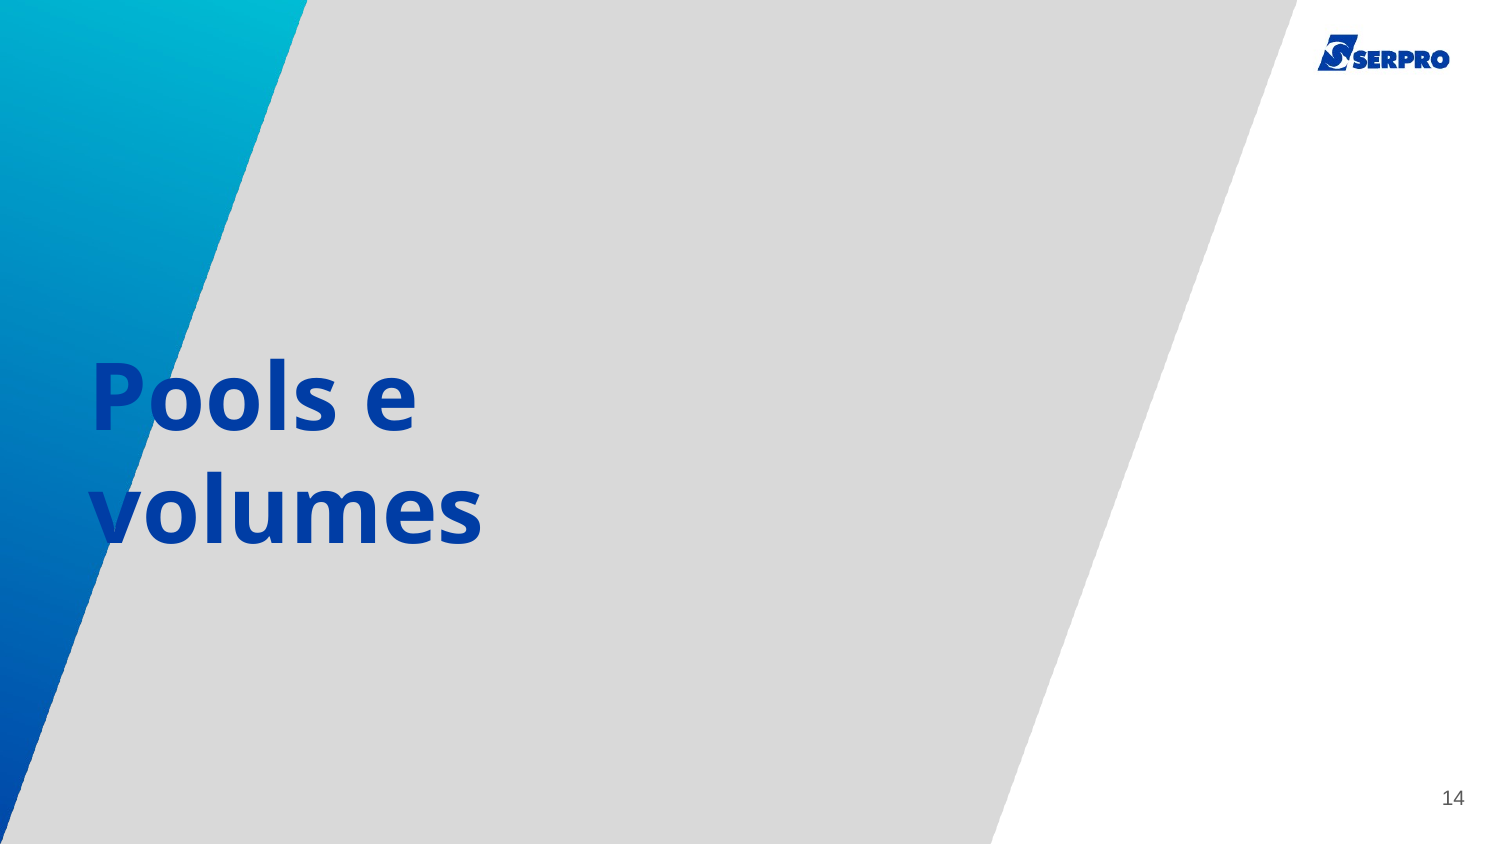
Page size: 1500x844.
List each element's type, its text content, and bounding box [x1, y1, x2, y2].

text_box Pools e volumes [73, 321, 750, 568]
picture [0, 0, 1500, 844]
slide_number <número> [1389, 764, 1480, 830]
